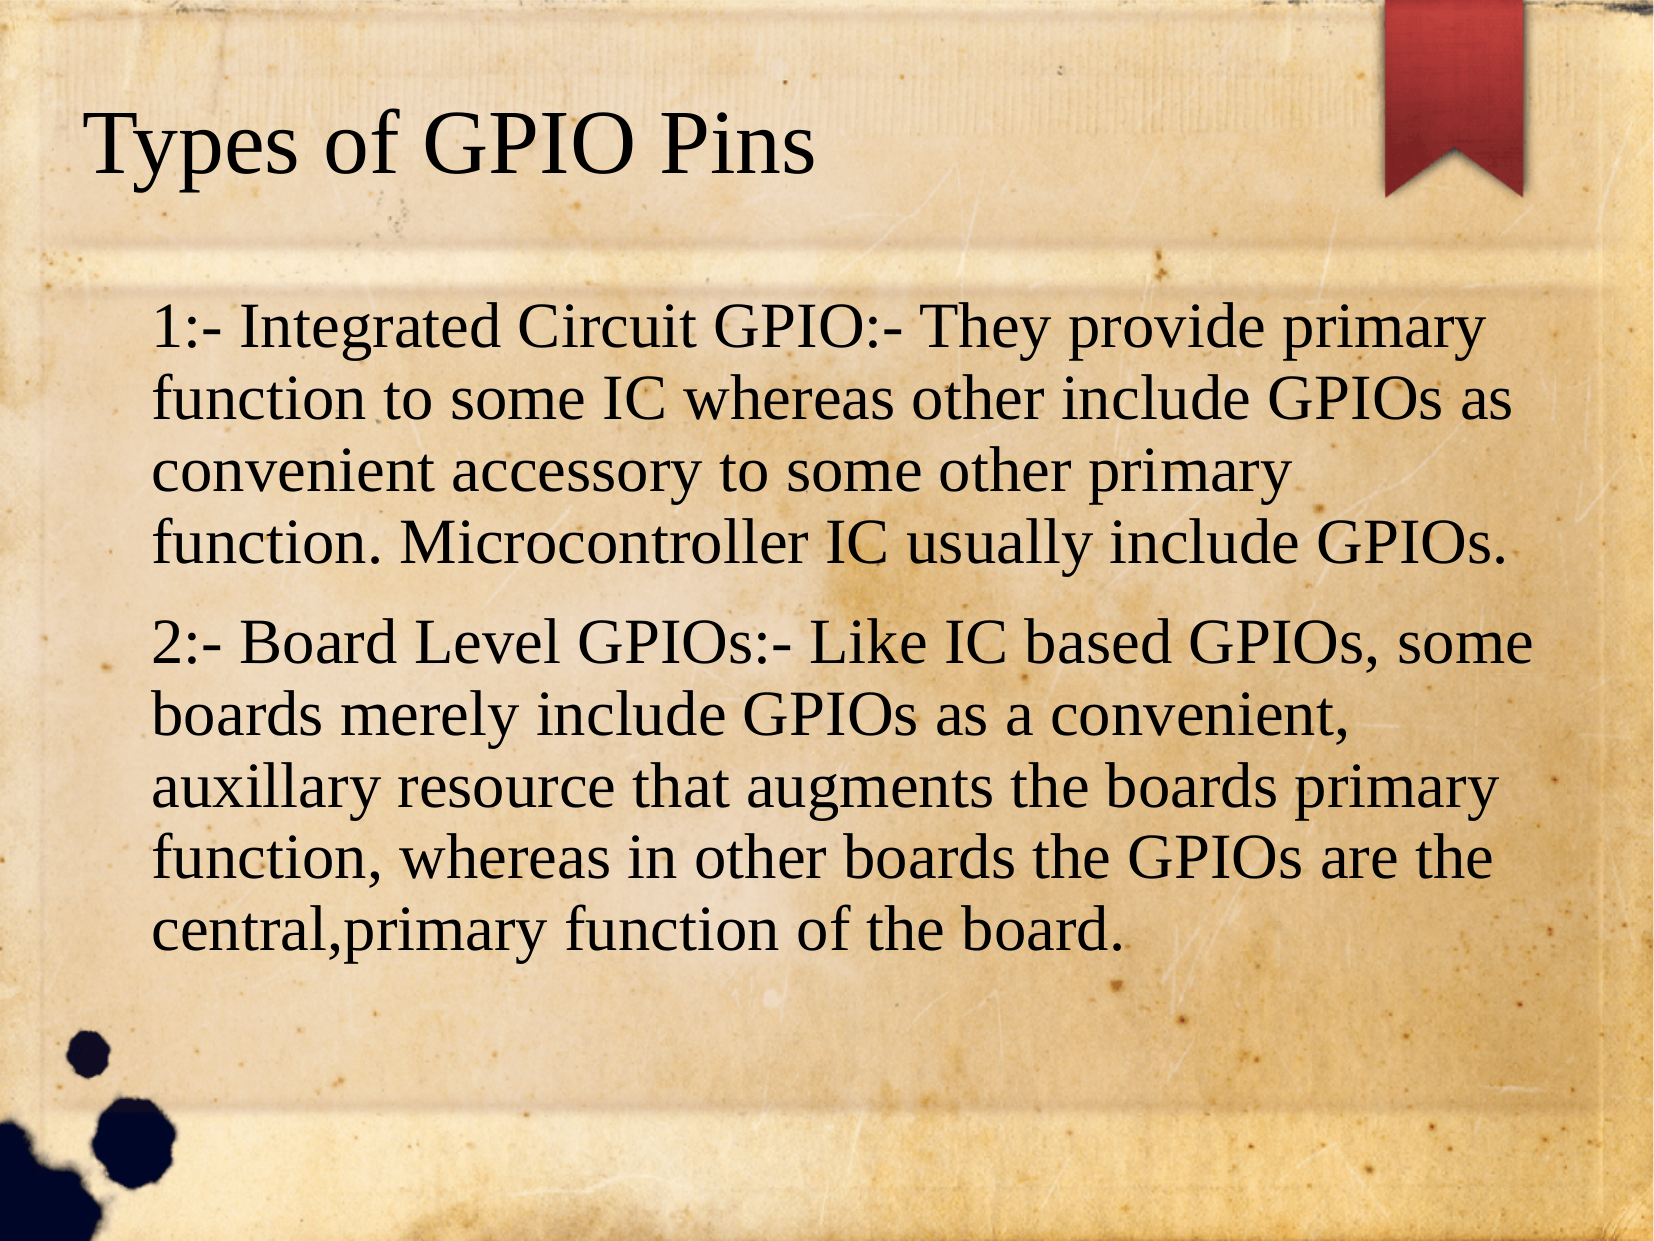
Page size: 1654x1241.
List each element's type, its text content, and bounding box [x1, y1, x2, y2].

list 1:- Integrated Circuit GPIO:- They provide primary function to some IC whereas other include GPIOs as convenient accessory to some other primary function. Microcontroller IC usually include GPIOs. 2:- Board Level GPIOs:- Like IC based GPIOs, some boards merely include GPIOs as a convenient, auxillary resource that augments the boards primary function, whereas in other boards the GPIOs are the central,primary function of the board. [82, 290, 1538, 1010]
title Types of GPIO Pins [82, 49, 1347, 237]
picture [0, 0, 1654, 1241]
